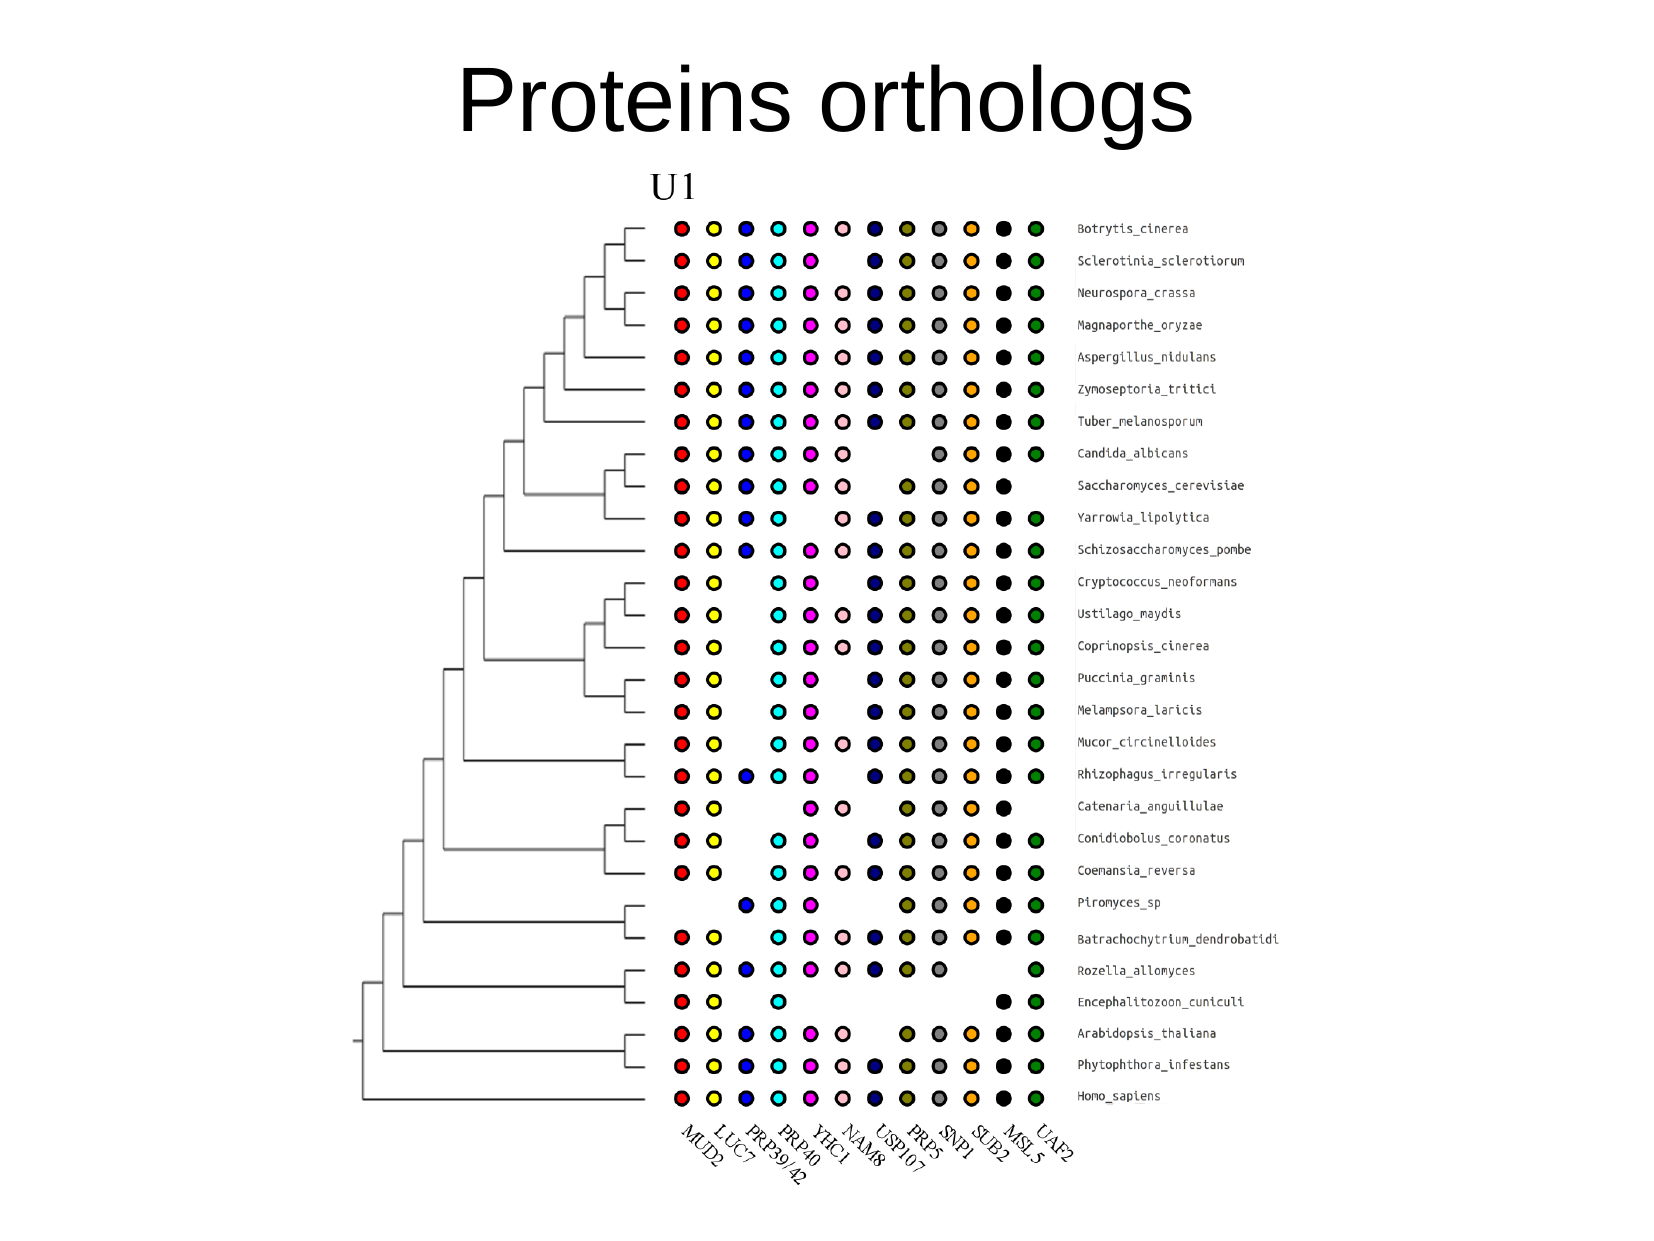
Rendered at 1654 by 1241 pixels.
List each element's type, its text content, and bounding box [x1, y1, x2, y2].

picture [345, 164, 1292, 1223]
title Proteins orthologs [82, 48, 1571, 152]
